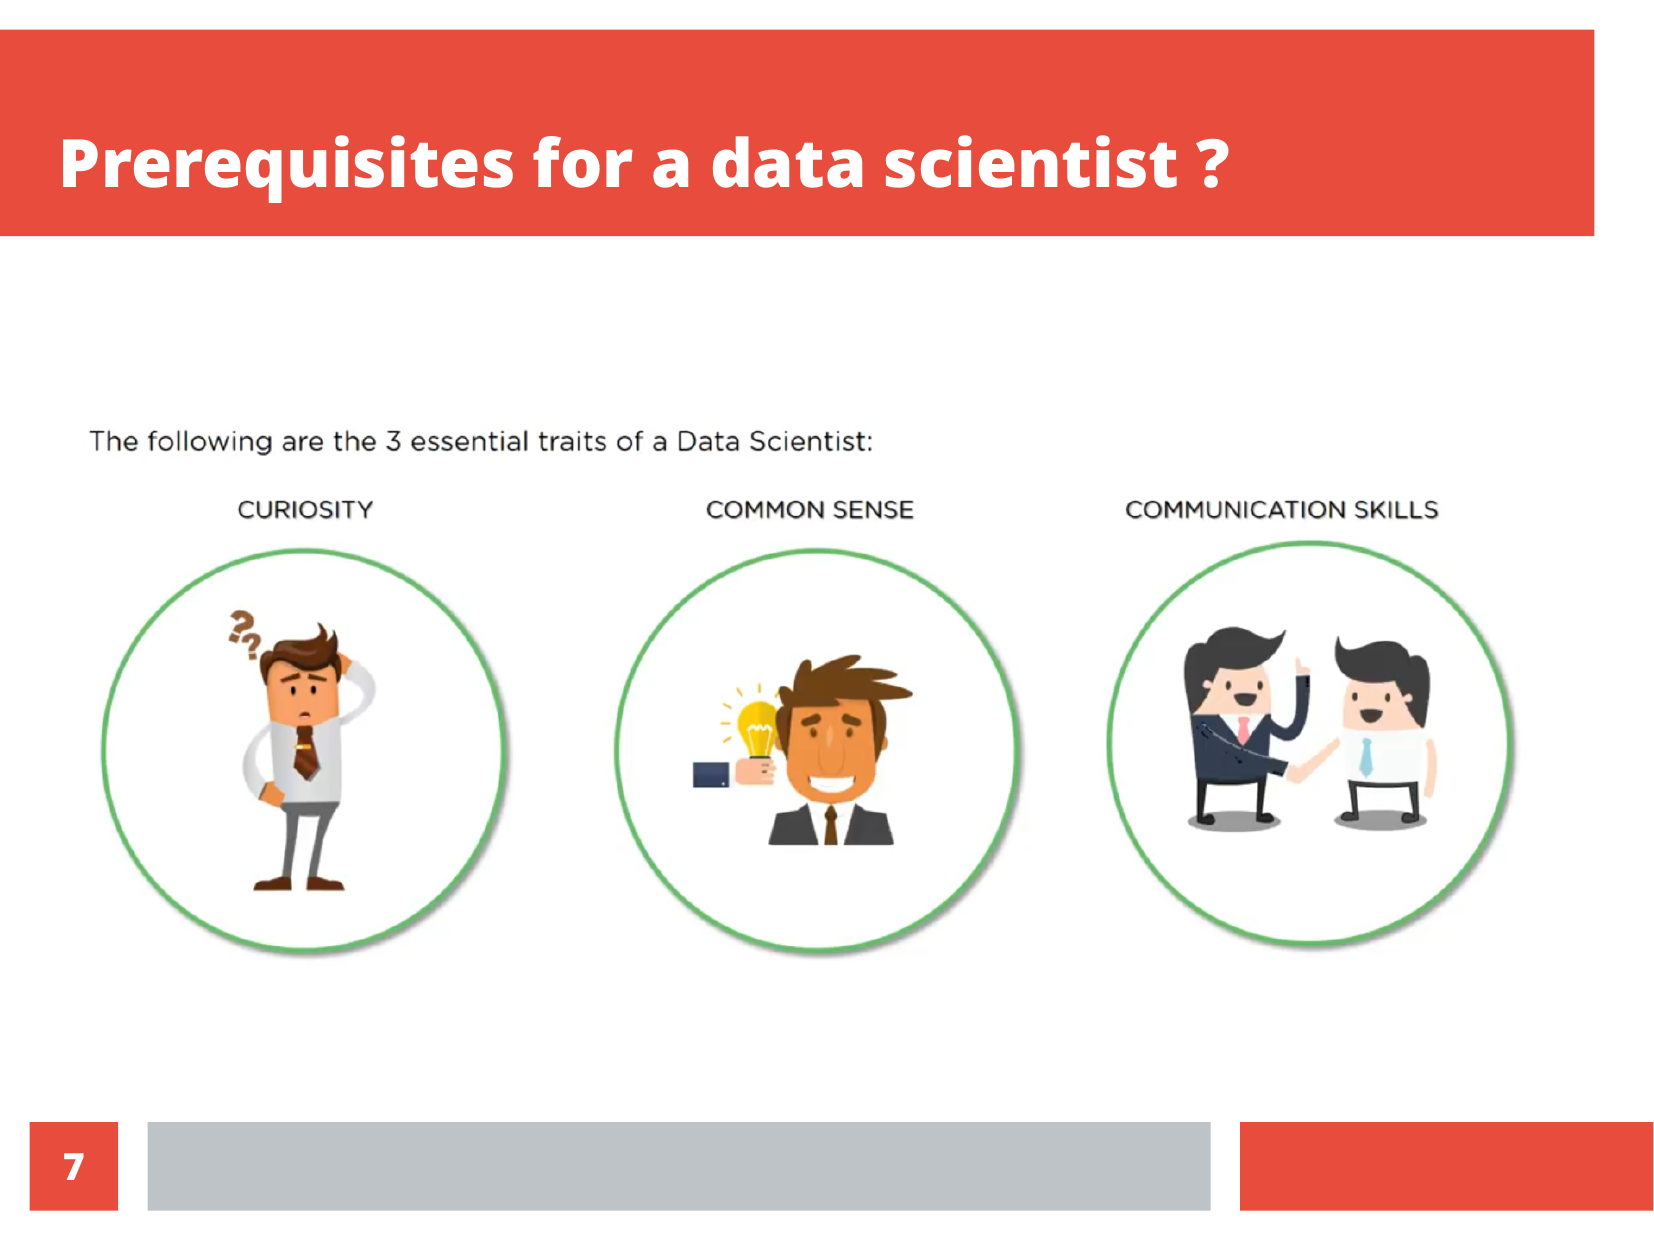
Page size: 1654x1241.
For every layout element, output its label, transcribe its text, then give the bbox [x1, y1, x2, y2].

picture [59, 414, 1565, 1003]
title Prerequisites for a data scientist ? [59, 59, 1595, 207]
